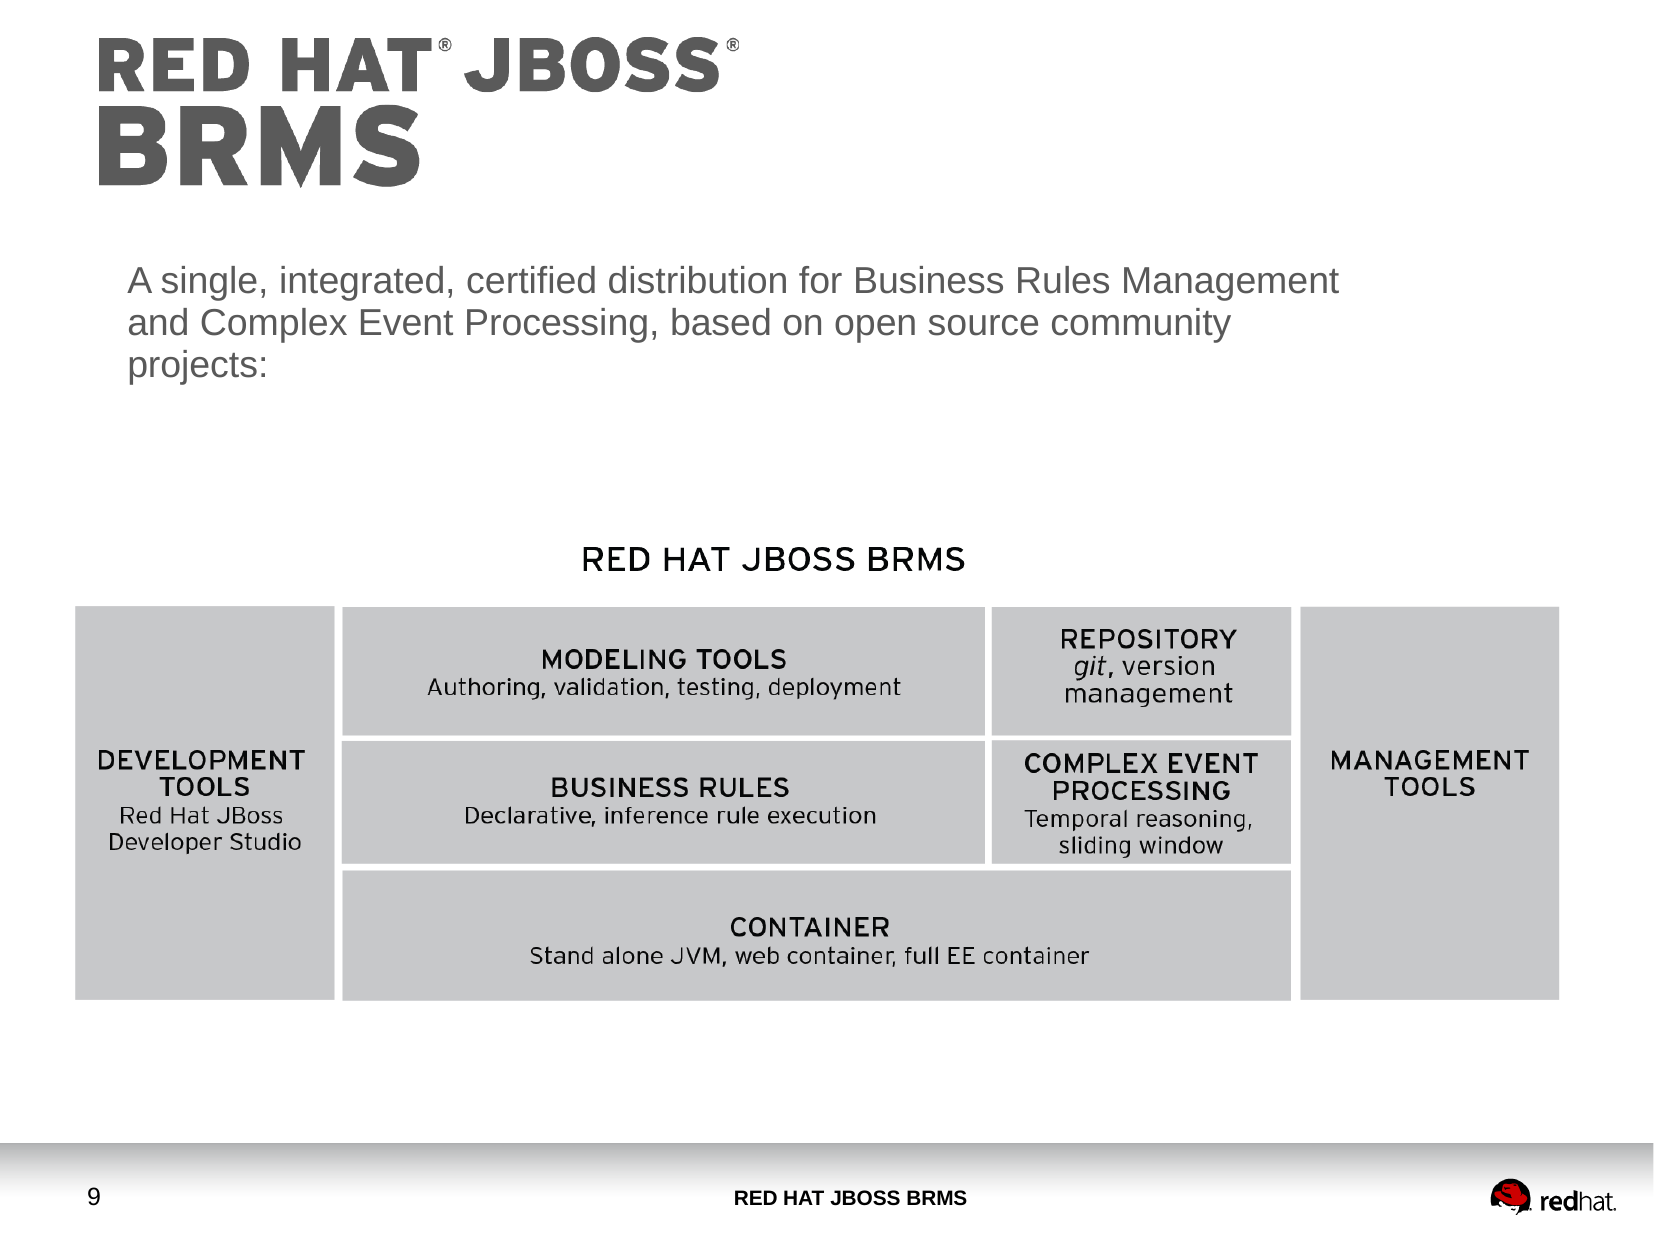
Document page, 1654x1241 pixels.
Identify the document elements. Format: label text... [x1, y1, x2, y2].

picture [0, 1143, 1654, 1241]
picture [99, 37, 739, 188]
text_box A single, integrated, certified distribution for Business Rules Management and Complex Event Processing, based on open source community projects: [112, 251, 1388, 393]
picture [48, 469, 1586, 1002]
